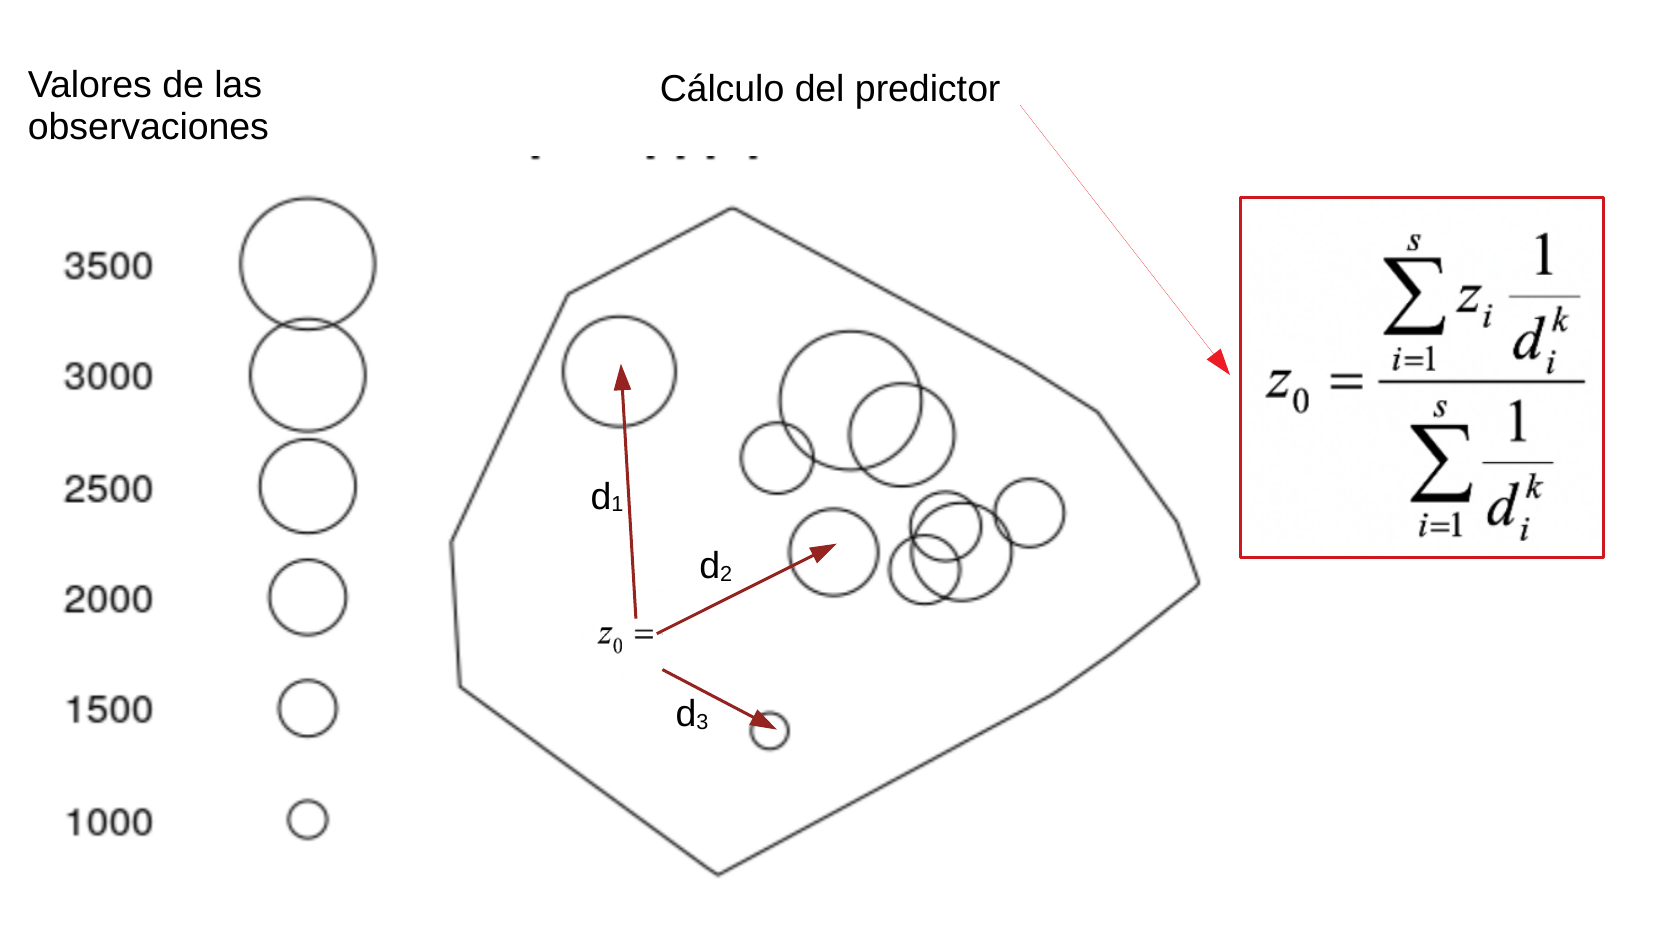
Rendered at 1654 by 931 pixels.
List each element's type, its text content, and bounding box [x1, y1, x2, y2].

picture [1061, 156, 1225, 358]
picture [1241, 198, 1602, 557]
text_box Valores de las observaciones [13, 56, 389, 156]
text_box d1 [575, 467, 696, 537]
picture [24, 156, 1225, 886]
text_box Cálculo del predictor [645, 60, 1066, 117]
text_box d2 [684, 537, 805, 607]
text_box d3 [660, 685, 781, 755]
